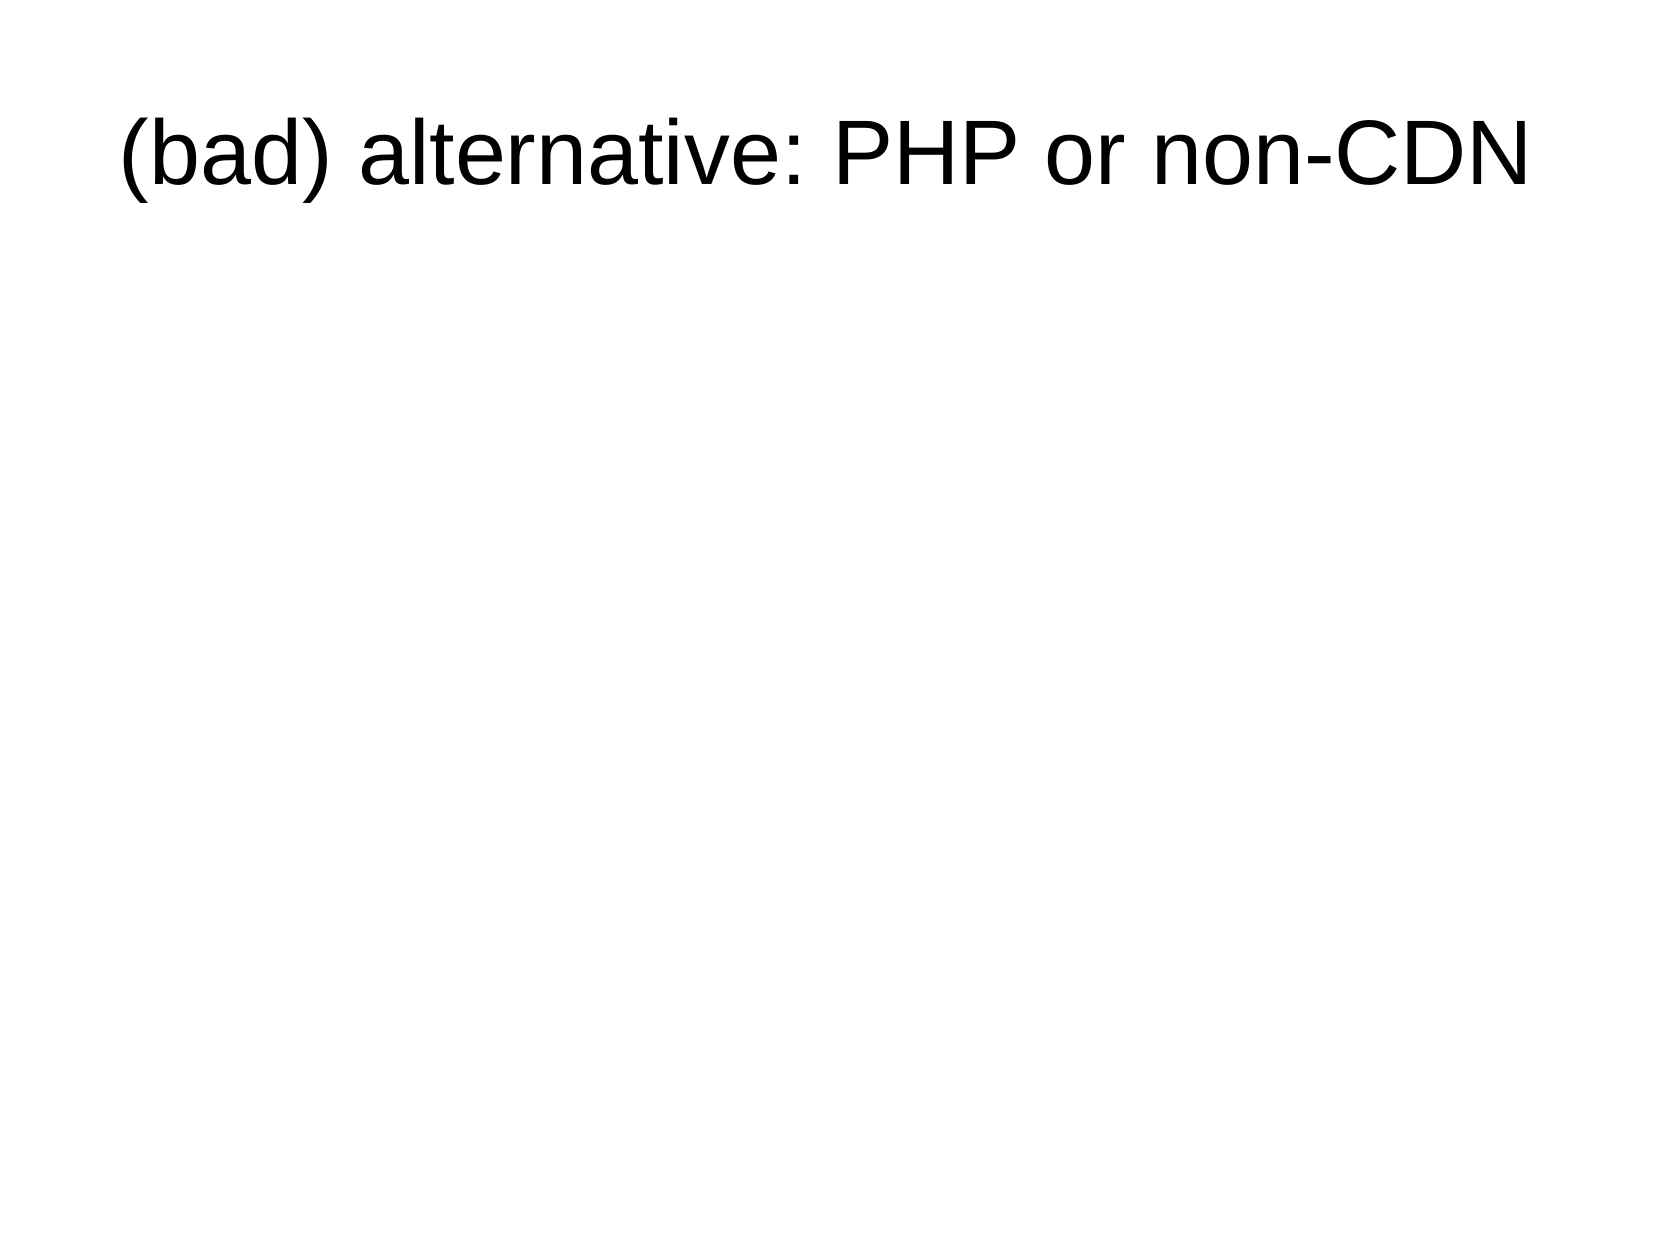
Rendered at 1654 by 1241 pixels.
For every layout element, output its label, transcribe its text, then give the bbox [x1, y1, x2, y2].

title (bad) alternative: PHP or non-CDN [82, 49, 1571, 257]
